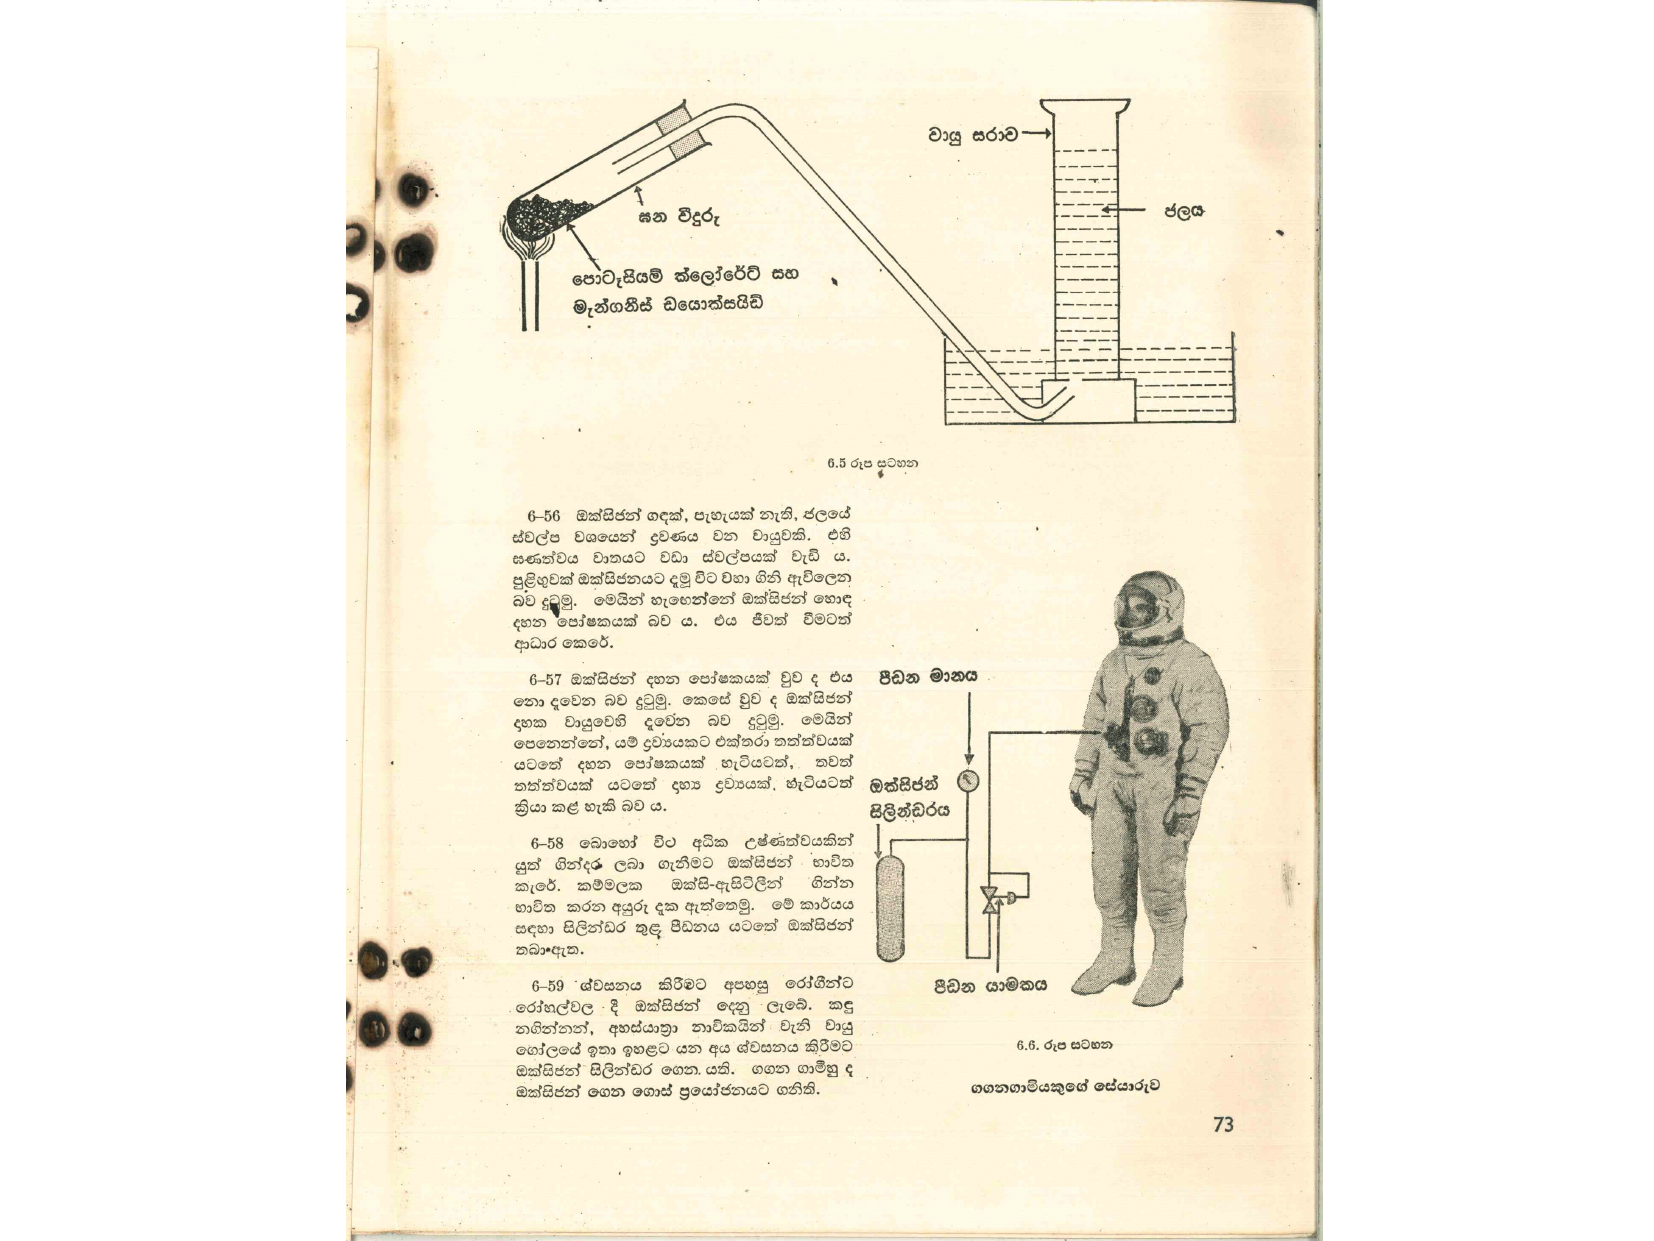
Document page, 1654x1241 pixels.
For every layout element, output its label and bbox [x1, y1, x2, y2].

picture [346, 0, 1323, 1241]
